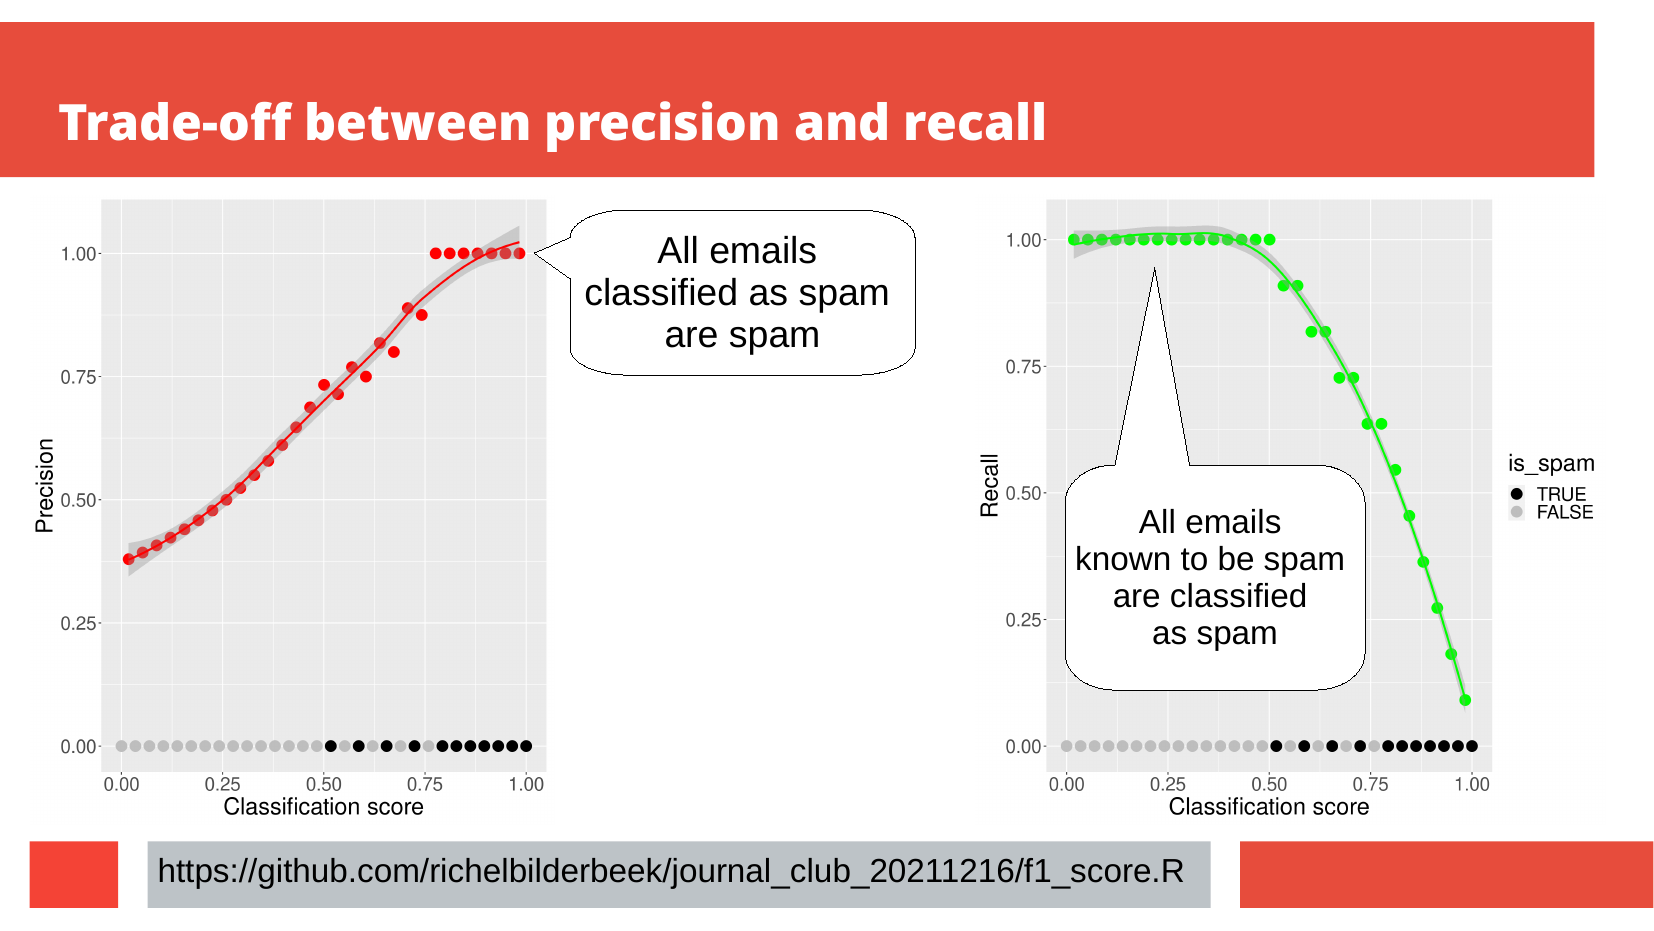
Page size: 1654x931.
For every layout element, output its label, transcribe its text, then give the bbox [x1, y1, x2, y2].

title Trade-off between precision and recall [59, 44, 1595, 156]
text_box All emails known to be spam are classified as spam [1065, 267, 1366, 691]
picture [30, 195, 555, 826]
text_box https://github.com/richelbilderbeek/journal_club_20211216/f1_score.R [142, 845, 1213, 905]
picture [975, 194, 1606, 826]
text_box All emails classified as spam are spam [534, 210, 916, 376]
